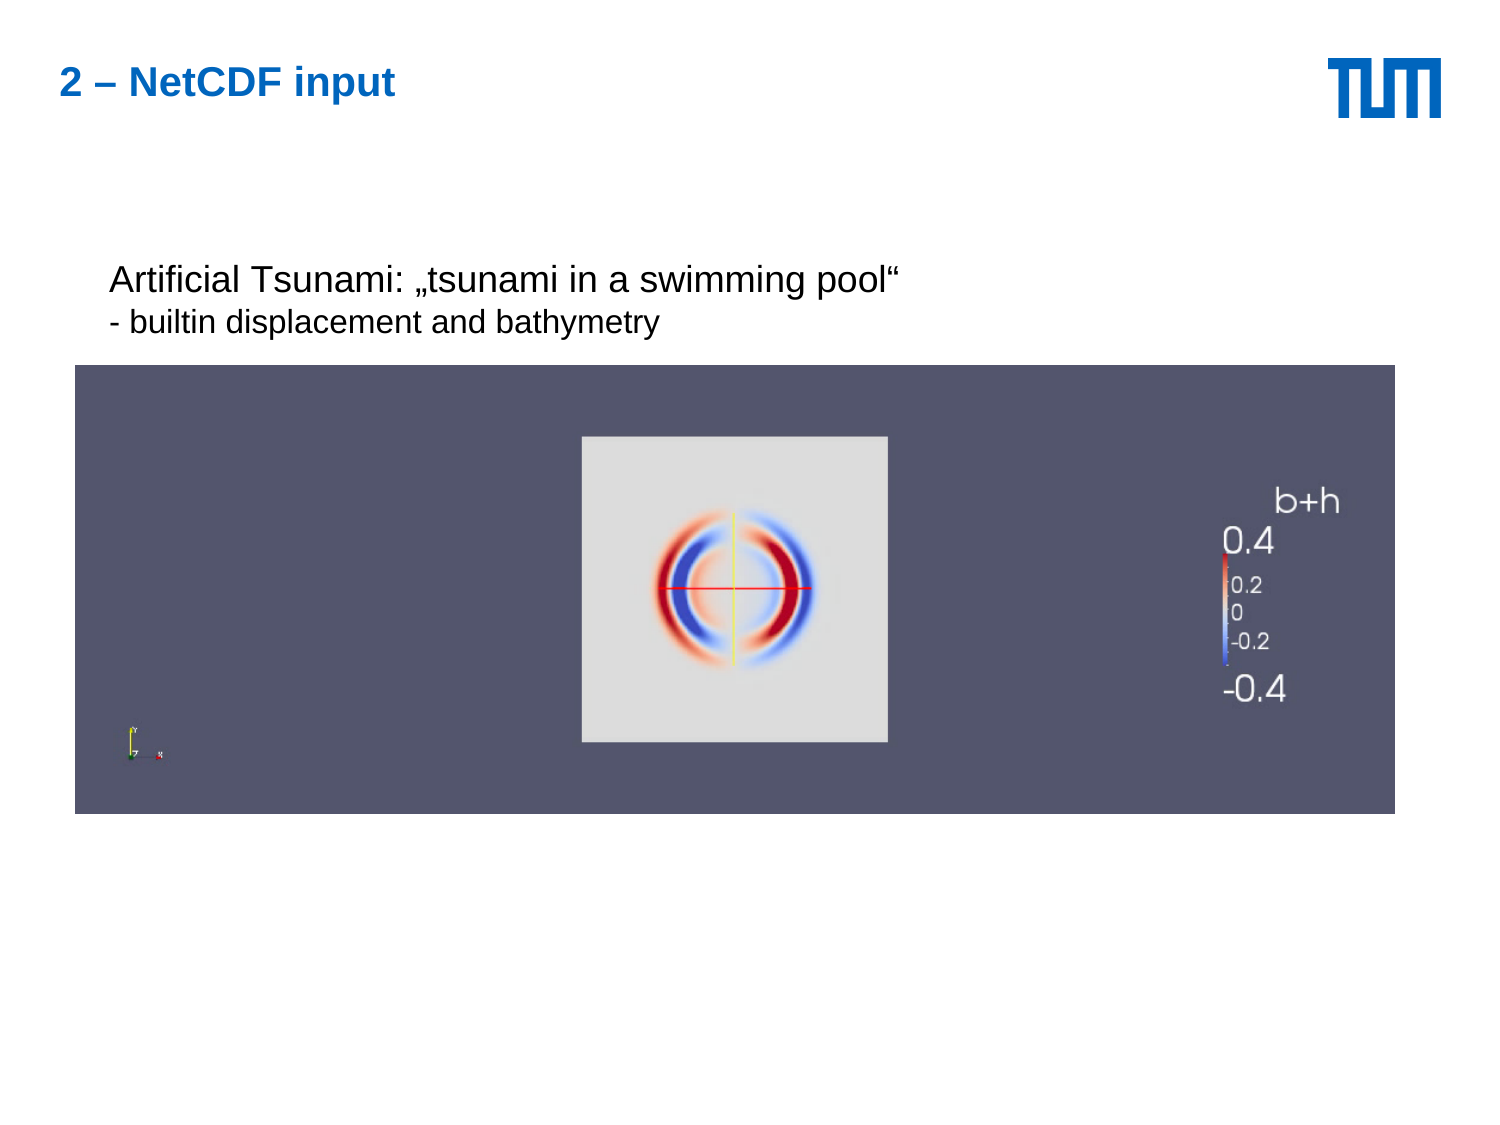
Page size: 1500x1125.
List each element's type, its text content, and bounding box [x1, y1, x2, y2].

text_box [74, 364, 1395, 815]
title 2 – NetCDF input [59, 42, 1441, 284]
text_box Artificial Tsunami: „tsunami in a swimming pool“ - builtin displacement and bathymetry [94, 248, 1347, 348]
